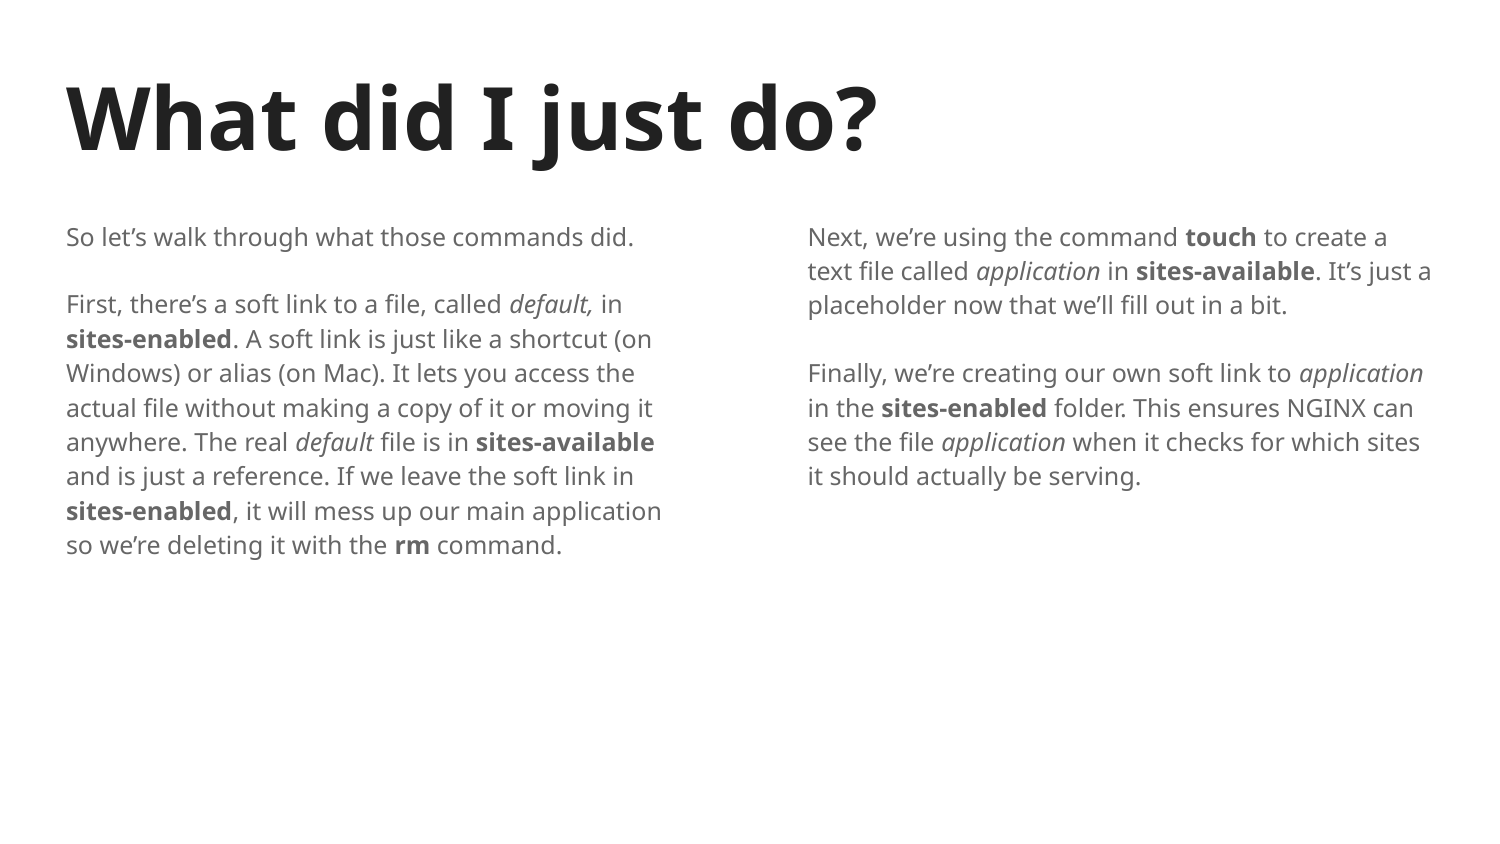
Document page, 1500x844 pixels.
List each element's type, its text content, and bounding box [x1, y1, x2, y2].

list So let’s walk through what those commands did. First, there’s a soft link to a file, called default, in sites-enabled. A soft link is just like a shortcut (on Windows) or alias (on Mac). It lets you access the actual file without making a copy of it or moving it anywhere. The real default file is in sites-available and is just a reference. If we leave the soft link in sites-enabled, it will mess up our main application so we’re deleting it with the rm command. [51, 201, 708, 750]
title What did I just do? [51, 48, 1449, 180]
list Next, we’re using the command touch to create a text file called application in sites-available. It’s just a placeholder now that we’ll fill out in a bit. Finally, we’re creating our own soft link to application in the sites-enabled folder. This ensures NGINX can see the file application when it checks for which sites it should actually be serving. [792, 201, 1449, 750]
